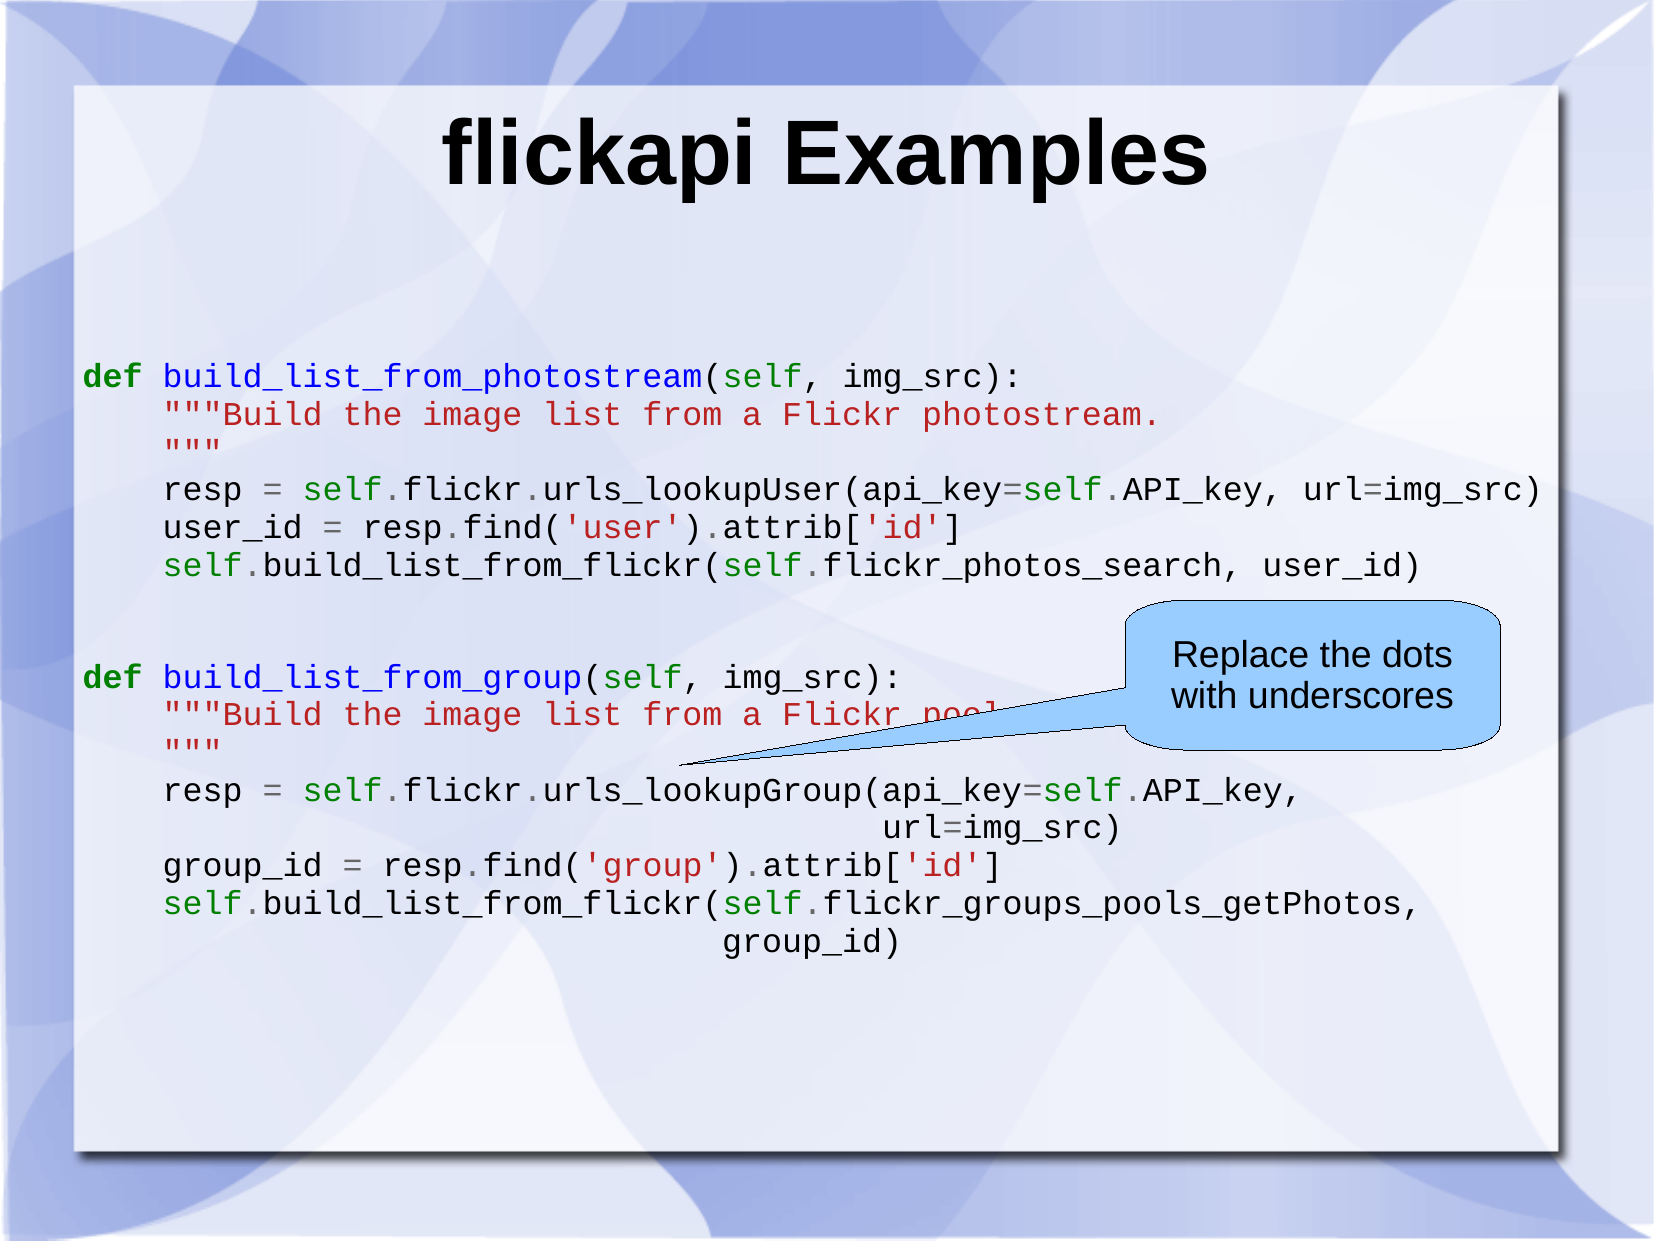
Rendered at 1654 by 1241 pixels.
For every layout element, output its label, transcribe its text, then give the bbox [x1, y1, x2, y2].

text_box Replace the dots with underscores [679, 600, 1501, 766]
title flickapi Examples [82, 101, 1571, 205]
text_box def build_list_from_photostream(self, img_src): """Build the image list from a Flickr photostream. """ resp = self.flickr.urls_lookupUser(api_key=self.API_key, url=img_src) user_id = resp.find('user').attrib['id'] self.build_list_from_flickr(self.flickr_photos_search, user_id) def build_list_from_group(self, img_src): """Build the image list from a Flickr pool. """ resp = self.flickr.urls_lookupGroup(api_key=self.API_key, url=img_src) group_id = resp.find('group').attrib['id'] self.build_list_from_flickr(self.flickr_groups_pools_getPhotos, group_id) [82, 359, 1571, 1000]
picture [0, 0, 1654, 1241]
